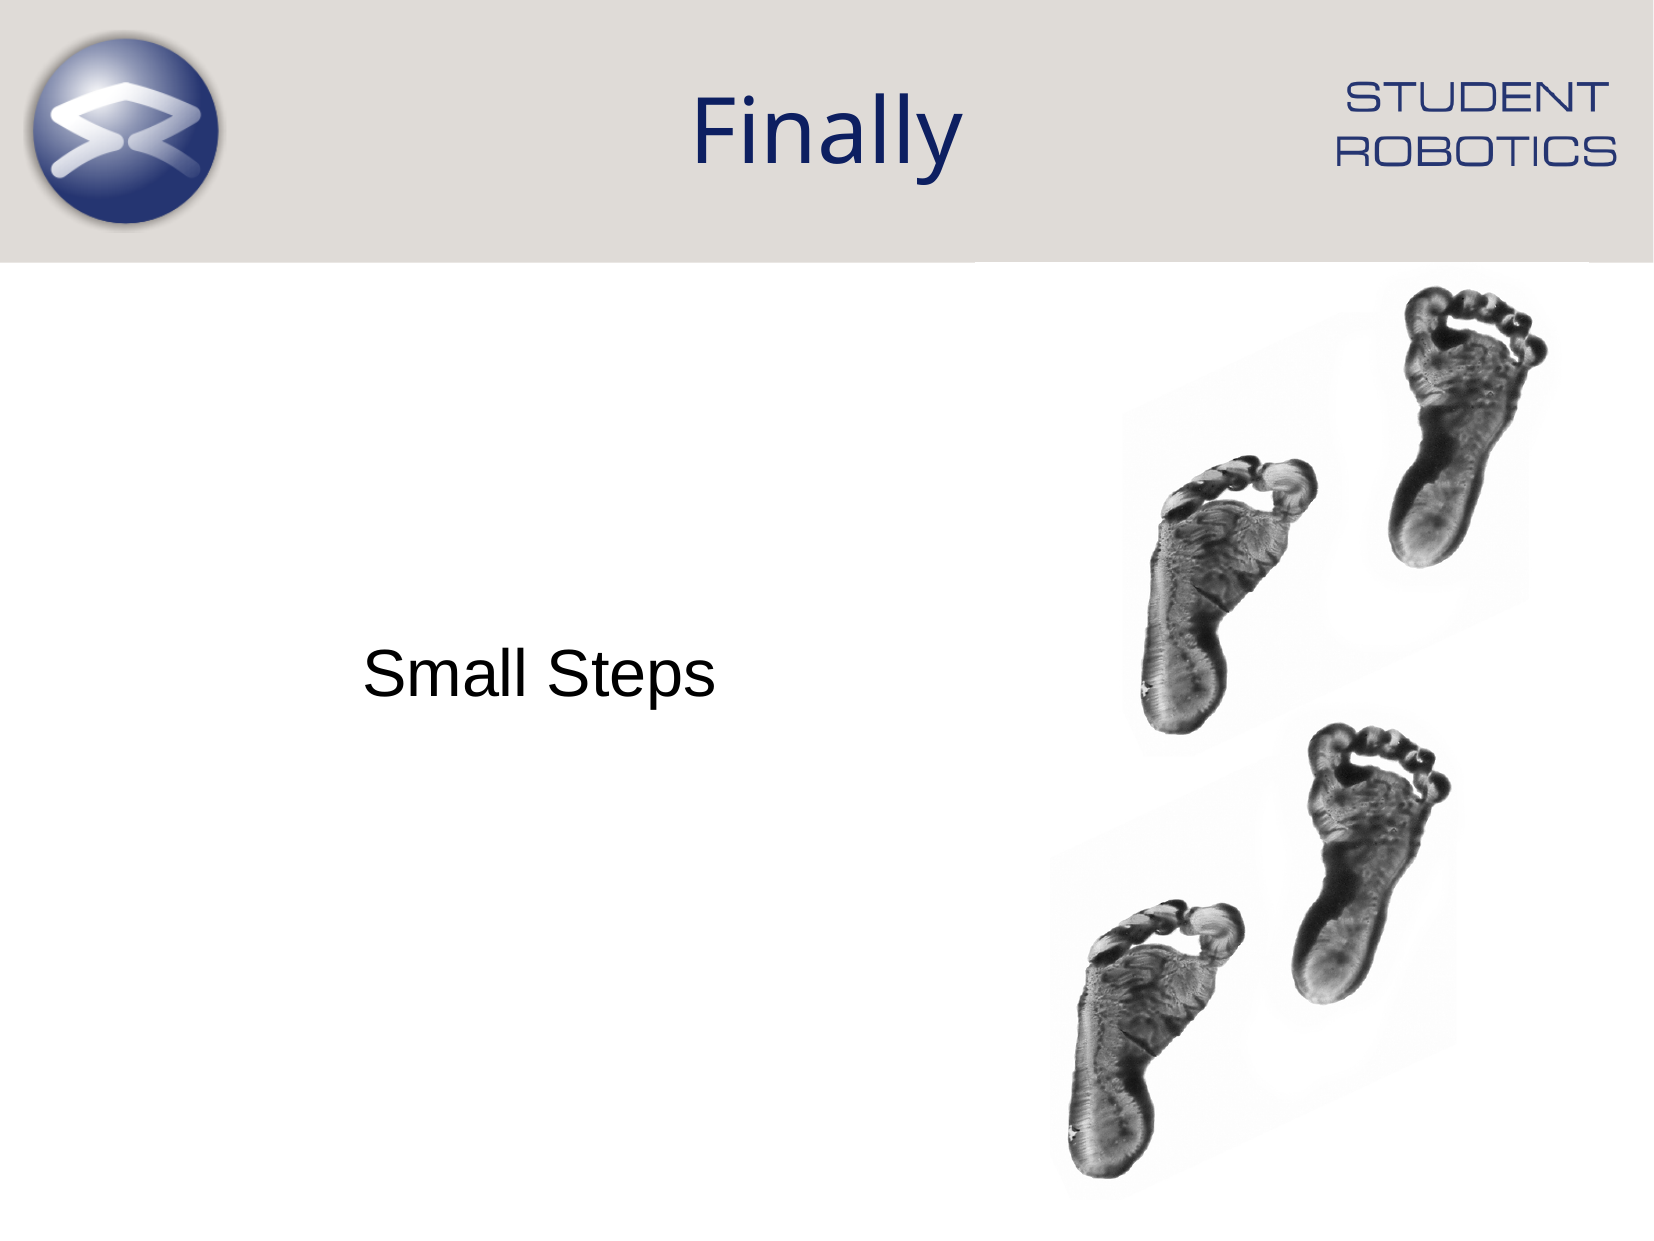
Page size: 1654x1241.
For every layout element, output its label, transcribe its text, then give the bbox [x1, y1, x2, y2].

picture [975, 262, 1589, 1201]
title Finally [82, 0, 1571, 257]
picture [1571, 68, 1633, 174]
picture [9, 19, 82, 245]
subtitle Small Steps [150, 410, 930, 938]
